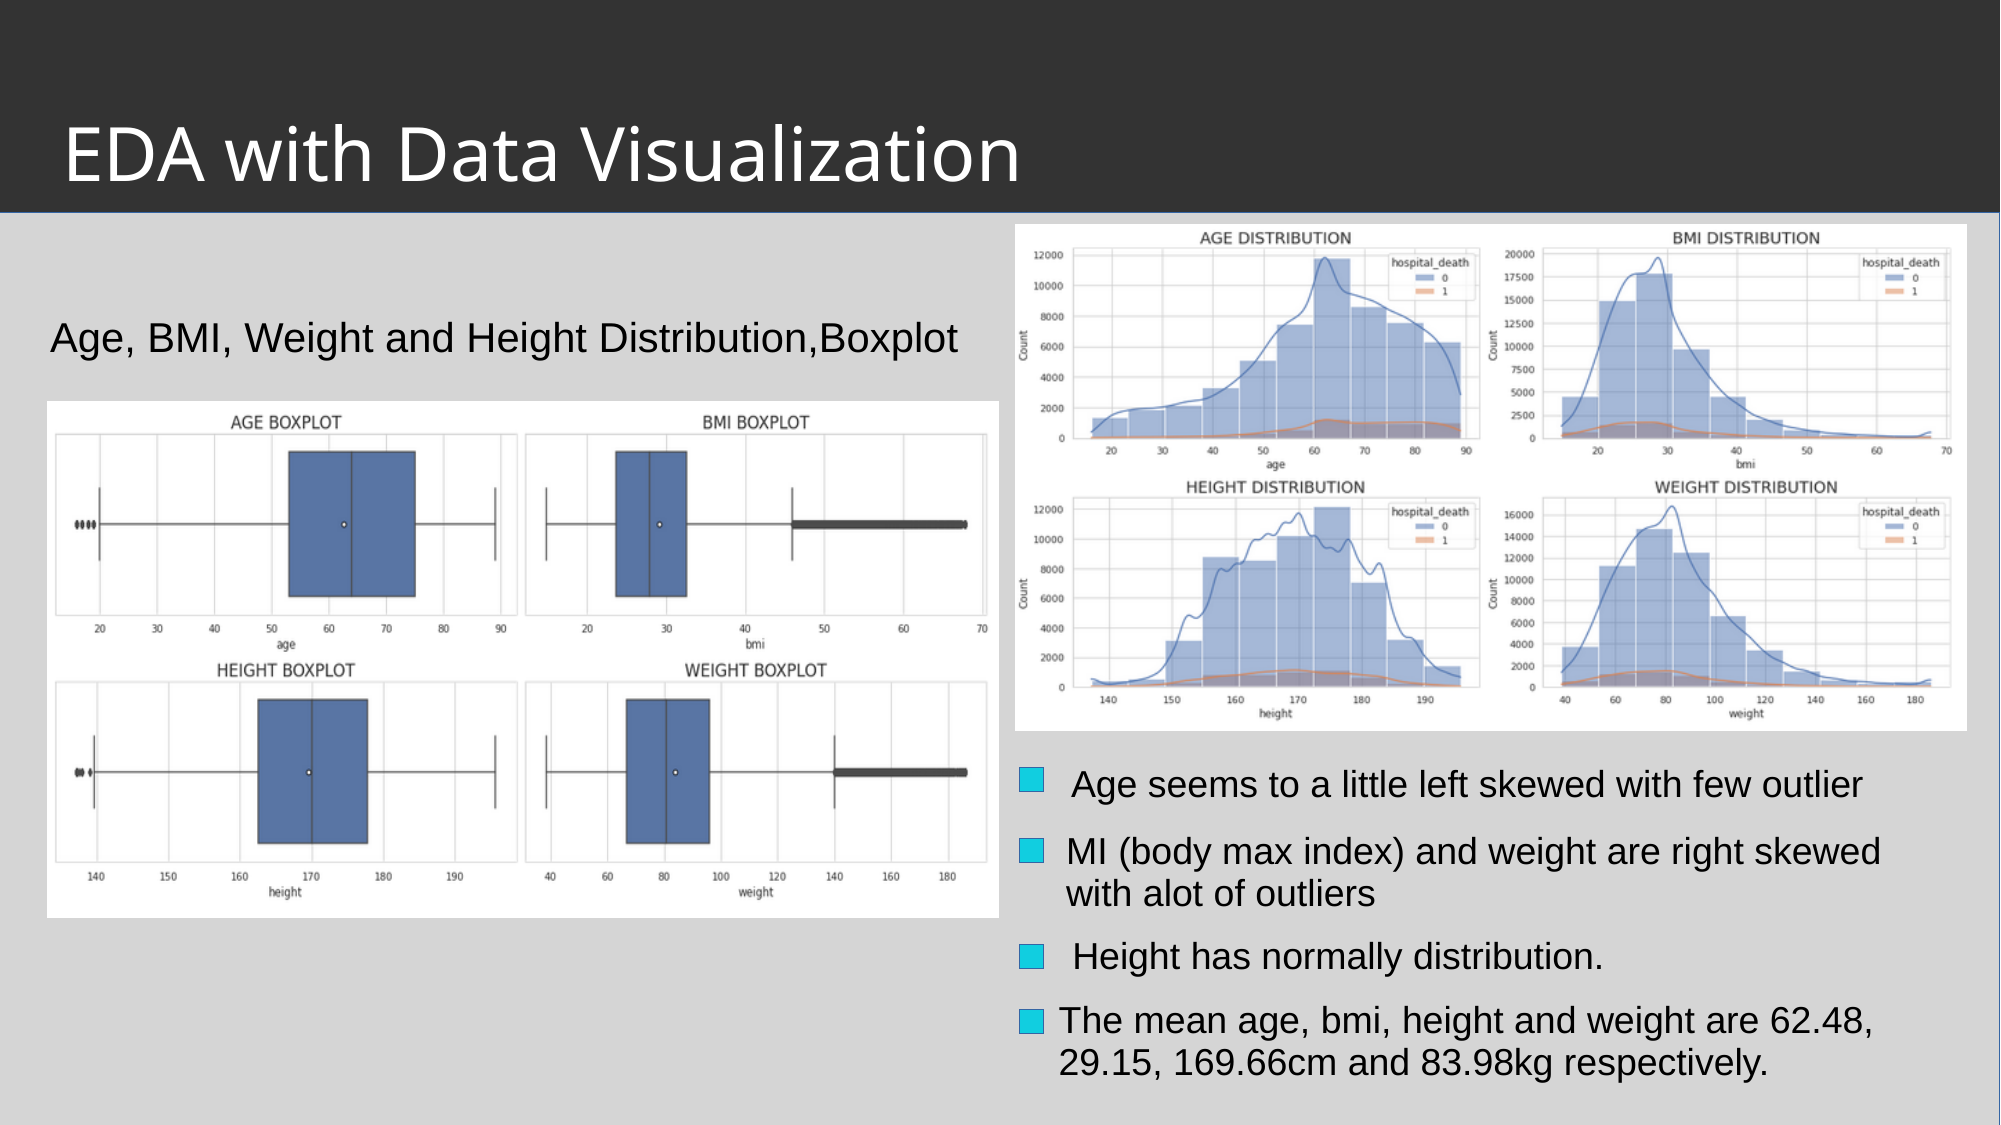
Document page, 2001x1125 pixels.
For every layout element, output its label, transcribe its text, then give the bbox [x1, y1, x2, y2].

text_box Age, BMI, Weight and Height Distribution,Boxplot [35, 307, 1081, 415]
text_box The mean age, bmi, height and weight are 62.48, 29.15, 169.66cm and 83.98kg respectively. [1044, 992, 1902, 1091]
text_box EDA with Data Visualization [47, 93, 1229, 213]
picture [47, 415, 999, 918]
text_box Age seems to a little left skewed with few outlier [1056, 755, 2000, 813]
picture [1015, 224, 1967, 731]
text_box MI (body max index) and weight are right skewed with alot of outliers [1051, 823, 1961, 922]
text_box [0, 0, 2000, 1125]
text_box Height has normally distribution. [1057, 927, 1630, 985]
